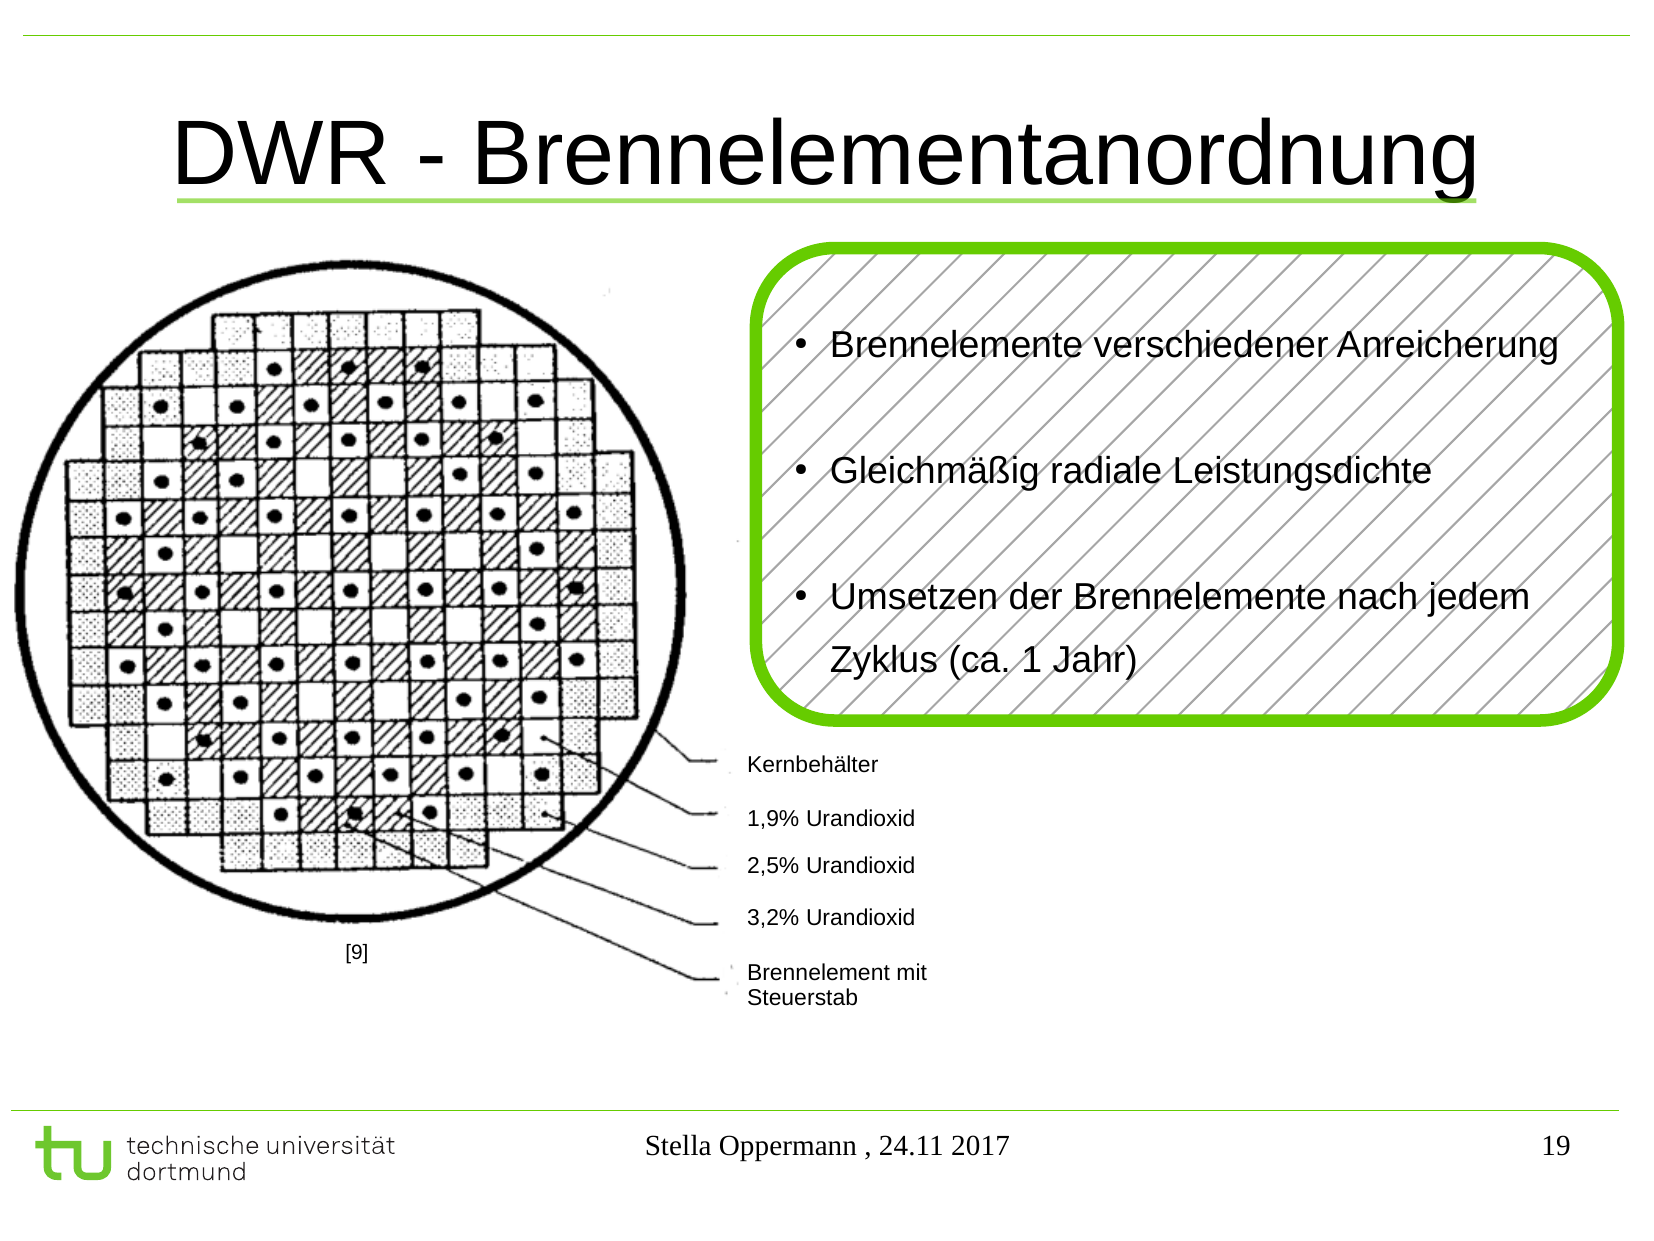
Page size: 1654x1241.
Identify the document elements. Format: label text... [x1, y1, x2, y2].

chart [35, 1125, 461, 1241]
text_box 2,5% Urandioxid [732, 845, 957, 886]
text_box 3,2% Urandioxid [732, 897, 957, 938]
text_box 1,9% Urandioxid [732, 798, 957, 839]
text_box Brennelemente verschiedener Anreicherung Gleichmäßig radiale Leistungsdichte Umsetzen der Brennelemente nach jedem Zyklus (ca. 1 Jahr) [779, 295, 1630, 667]
text_box Kernbehälter [732, 744, 933, 785]
text_box [755, 248, 1615, 785]
picture [0, 237, 831, 1040]
text_box Brennelement mit Steuerstab [732, 951, 957, 1018]
title DWR - Brennelementanordnung [82, 49, 1571, 254]
text_box [9] [330, 933, 414, 993]
